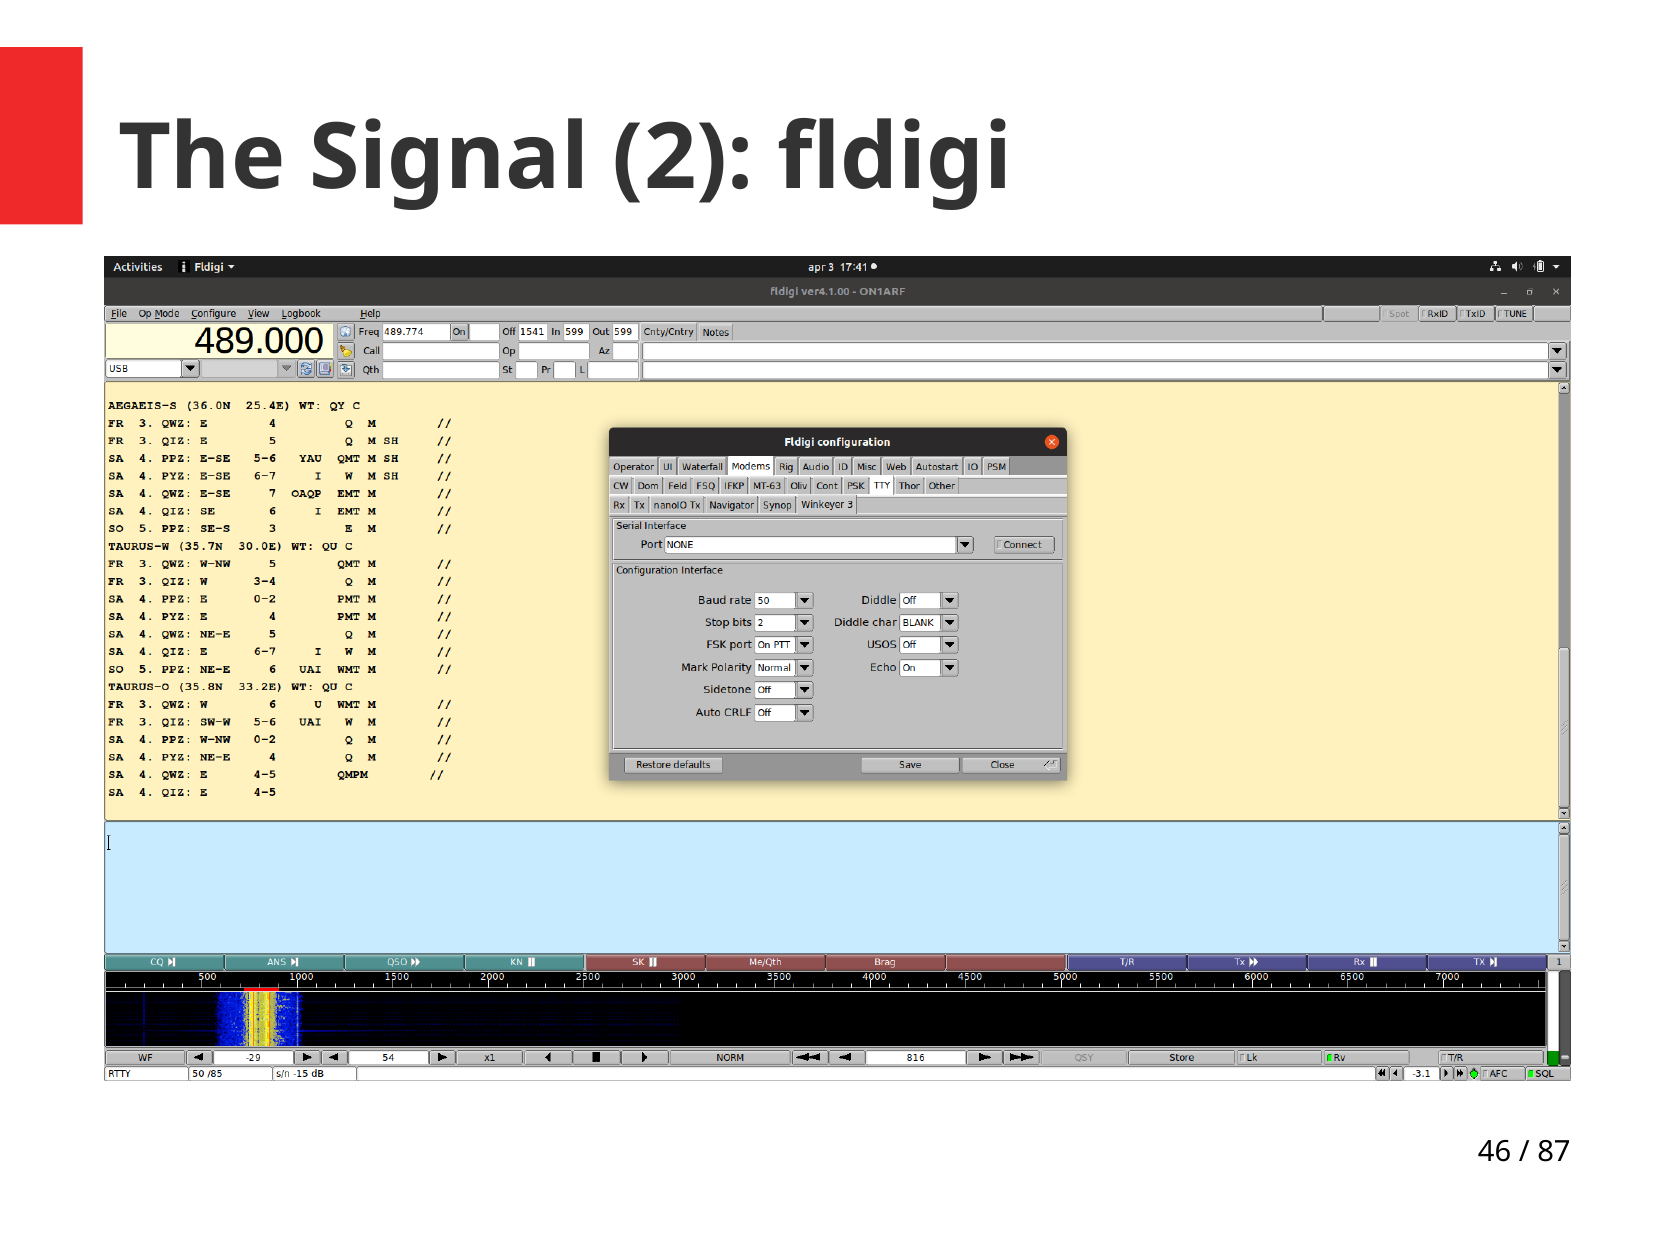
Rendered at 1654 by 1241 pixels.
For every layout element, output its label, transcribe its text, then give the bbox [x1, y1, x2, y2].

picture [104, 256, 1571, 1082]
title The Signal (2): fldigi [118, 49, 1571, 256]
